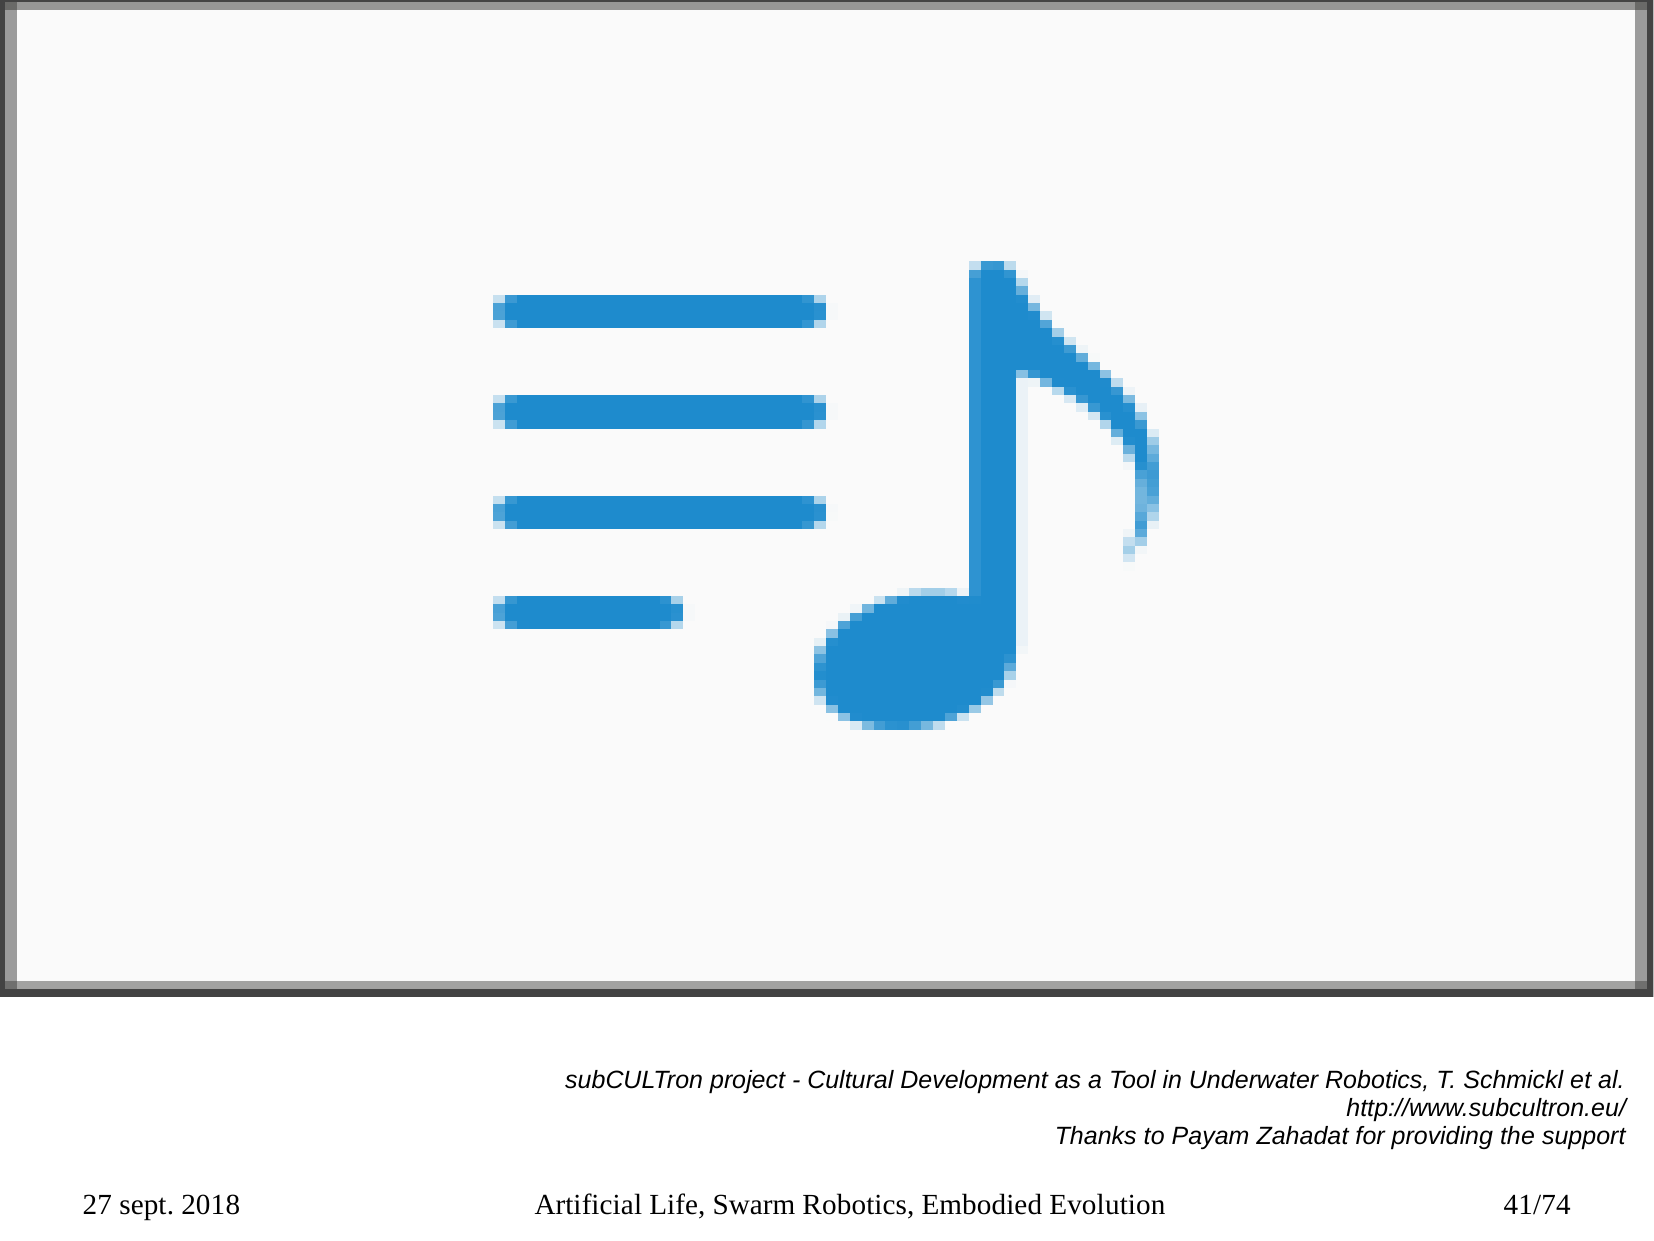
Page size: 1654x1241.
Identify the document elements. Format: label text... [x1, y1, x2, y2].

text_box subCULTron project - Cultural Development as a Tool in Underwater Robotics, T. Schmickl et al. http://www.subcultron.eu/ Thanks to Payam Zahadat for providing the support [177, 1058, 1642, 1158]
text_box [0, 0, 1654, 999]
